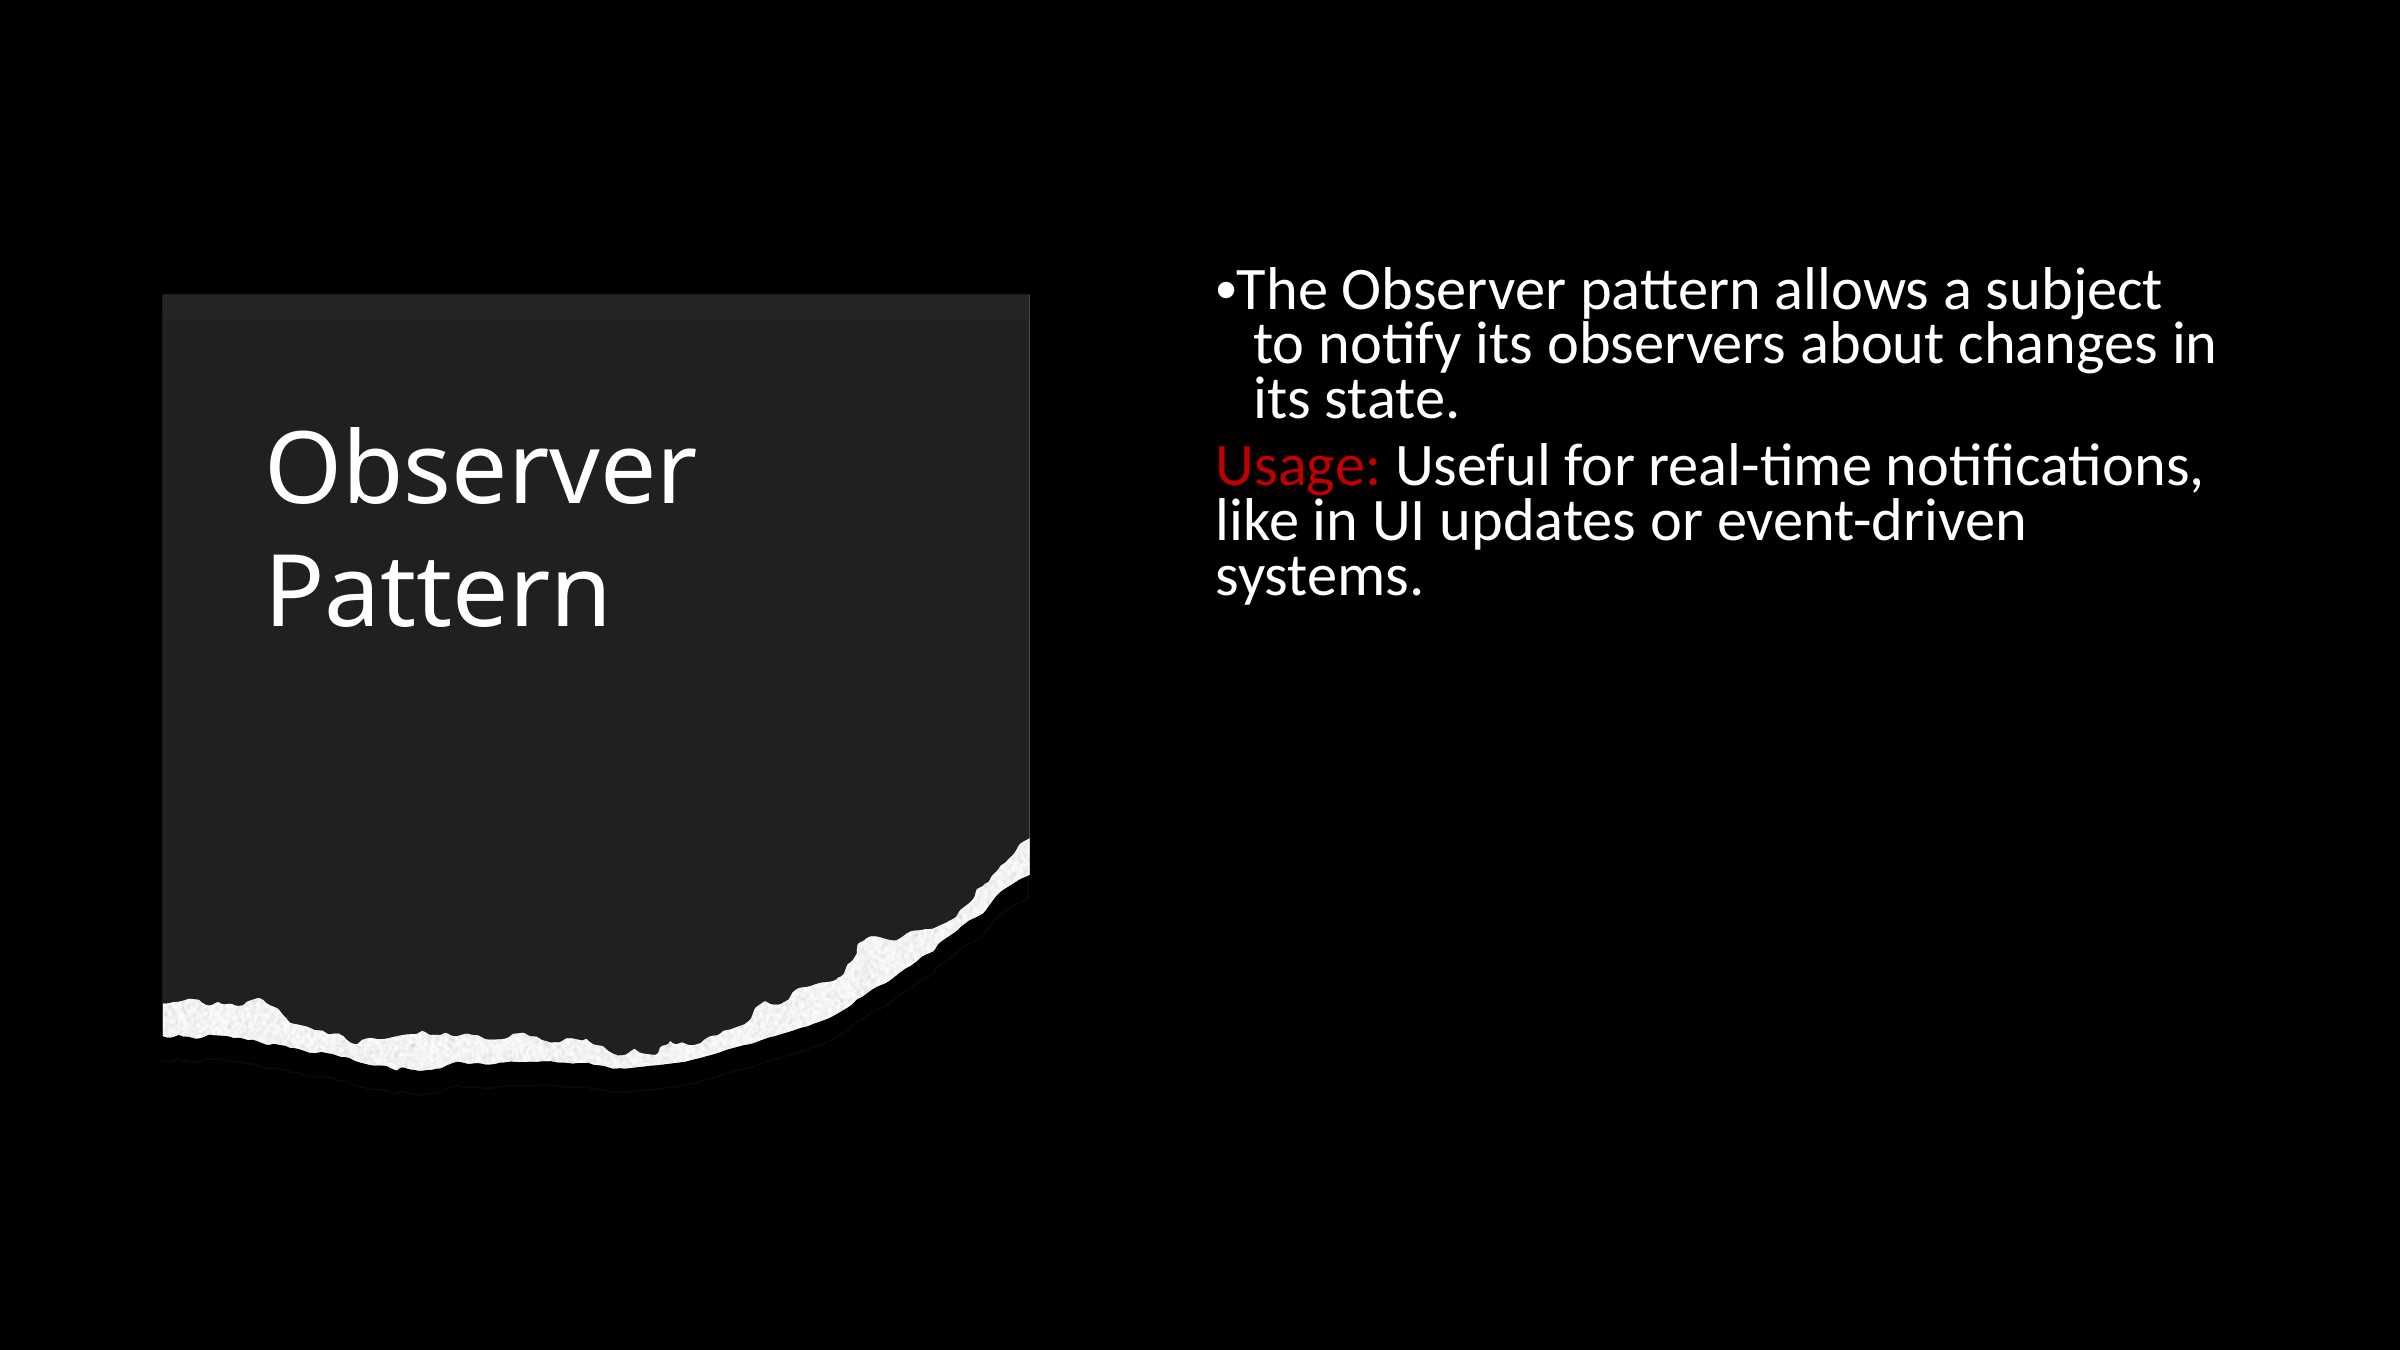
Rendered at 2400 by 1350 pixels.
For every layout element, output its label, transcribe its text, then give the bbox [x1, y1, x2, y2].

text_box [0, 0, 2400, 1350]
text_box Observer Pattern [249, 398, 943, 889]
text_box The Observer pattern allows a subject to notify its observers about changes in its state. Usage: Useful for real-time notifications, like in UI updates or event-driven systems. [1200, 258, 2240, 1110]
